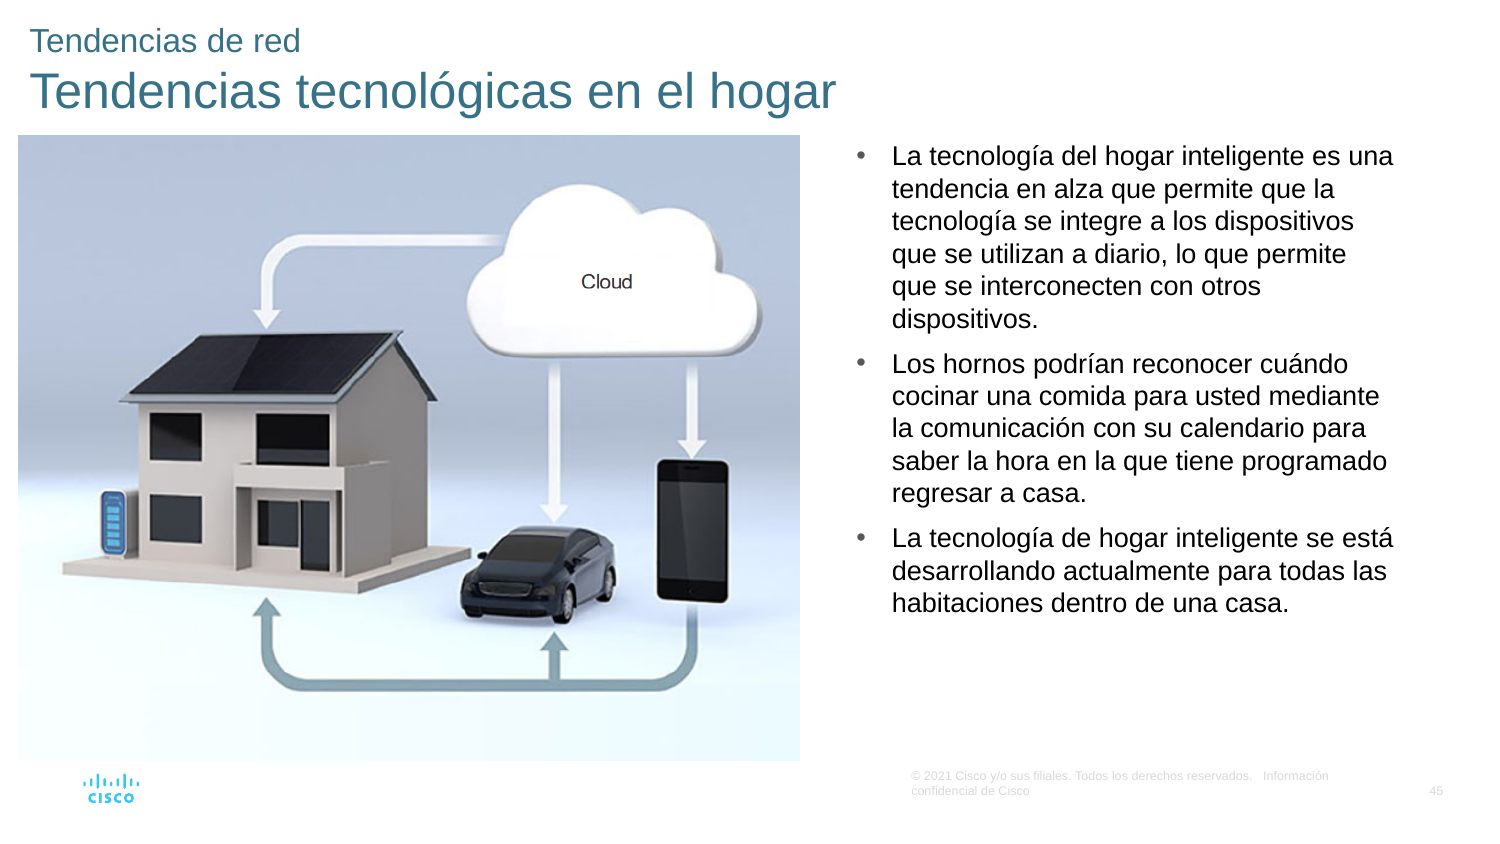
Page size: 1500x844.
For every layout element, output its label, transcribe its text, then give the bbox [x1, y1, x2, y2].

title Tendencias de red Tendencias tecnológicas en el hogar [14, 6, 1500, 131]
list La tecnología del hogar inteligente es una tendencia en alza que permite que la tecnología se integre a los dispositivos que se utilizan a diario, lo que permite que se interconecten con otros dispositivos. Los hornos podrían reconocer cuándo cocinar una comida para usted mediante la comunicación con su calendario para saber la hora en la que tiene programado regresar a casa. La tecnología de hogar inteligente se está desarrollando actualmente para todas las habitaciones dentro de una casa. [818, 131, 1429, 663]
picture [14, 130, 802, 763]
